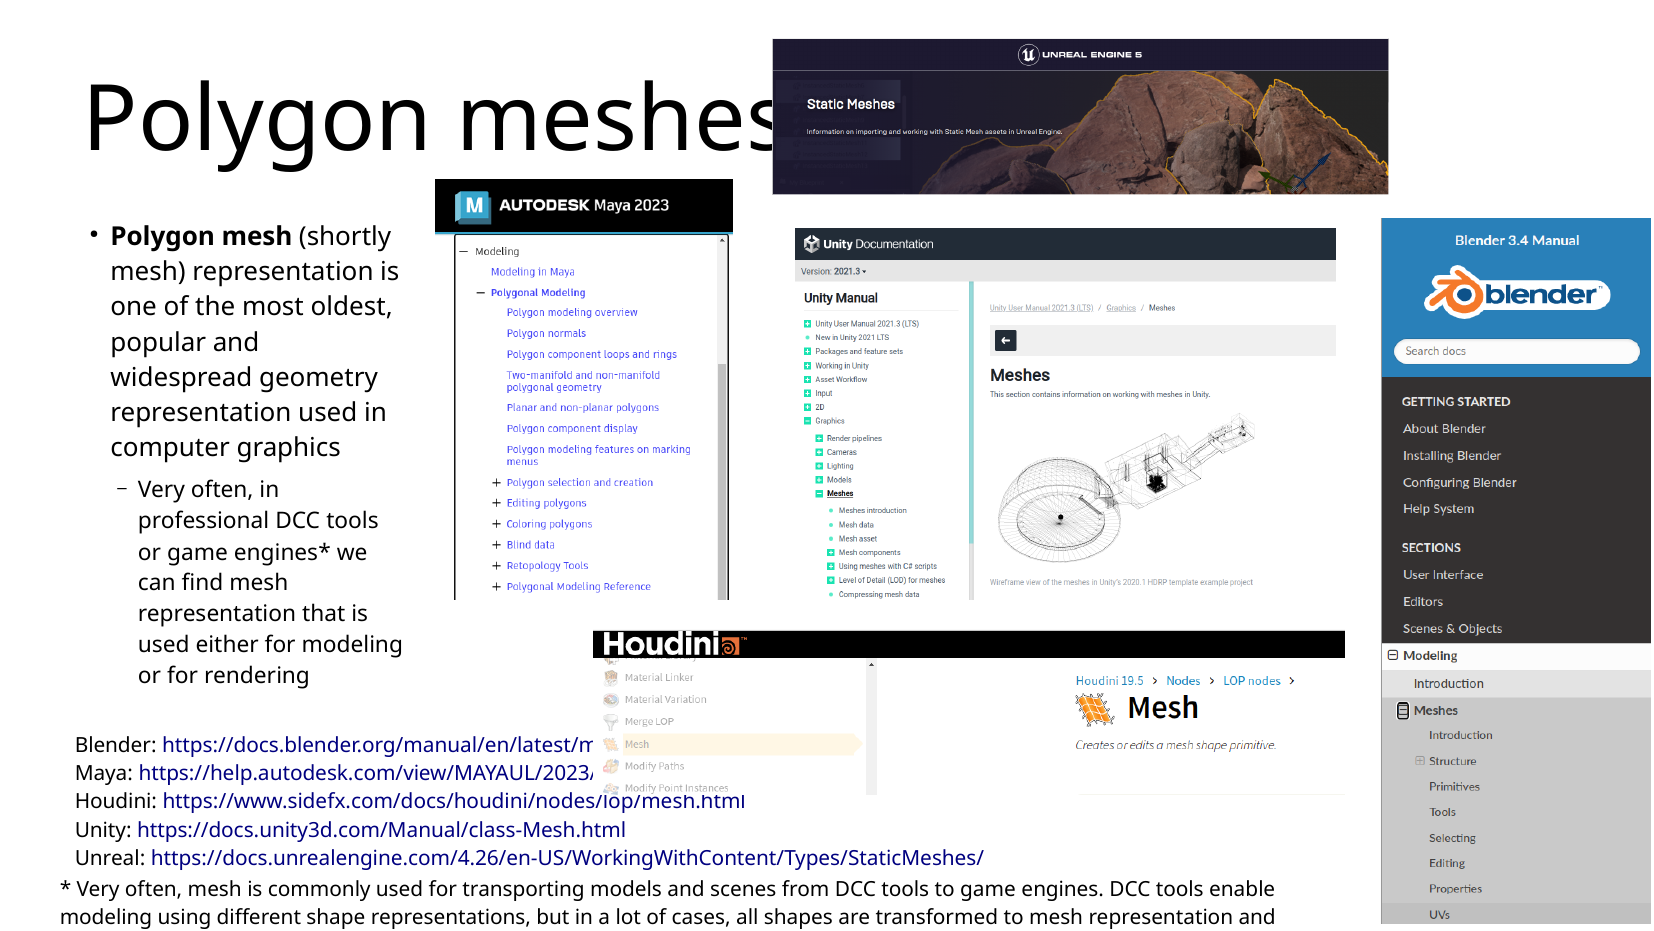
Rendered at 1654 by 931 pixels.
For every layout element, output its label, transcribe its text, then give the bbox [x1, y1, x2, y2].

picture [1380, 867, 1651, 924]
picture [435, 179, 733, 600]
picture [772, 38, 1389, 196]
title Polygon meshes [82, 37, 1571, 193]
picture [593, 629, 1345, 796]
picture [1380, 218, 1651, 722]
picture [795, 228, 1336, 601]
list Polygon mesh (shortly mesh) representation is one of the most oldest, popular and widespread geometry representation used in computer graphics Very often, in professional DCC tools or game engines* we can find mesh representation that is used either for modeling or for rendering [82, 217, 406, 721]
text_box Blender: https://docs.blender.org/manual/en/latest/modeling/meshes/index.html Maya: https://help.autodesk.com/view/MAYAUL/2023/ENU/?guid=GUID-7941F97A-36E8-47FE-95D1-71412A3B3017 Houdini: https://www.sidefx.com/docs/houdini/nodes/lop/mesh.html Unity: https://docs.unity3d.com/Manual/class-Mesh.html Unreal: https://docs.unrealengine.com/4.26/en-US/WorkingWithContent/Types/StaticMeshes/ [60, 722, 1654, 867]
text_box * Very often, mesh is commonly used for transporting models and scenes from DCC tools to game engines. DCC tools enable modeling using different shape representations, but in a lot of cases, all shapes are transformed to mesh representation and exported to other programs. [45, 866, 1366, 931]
